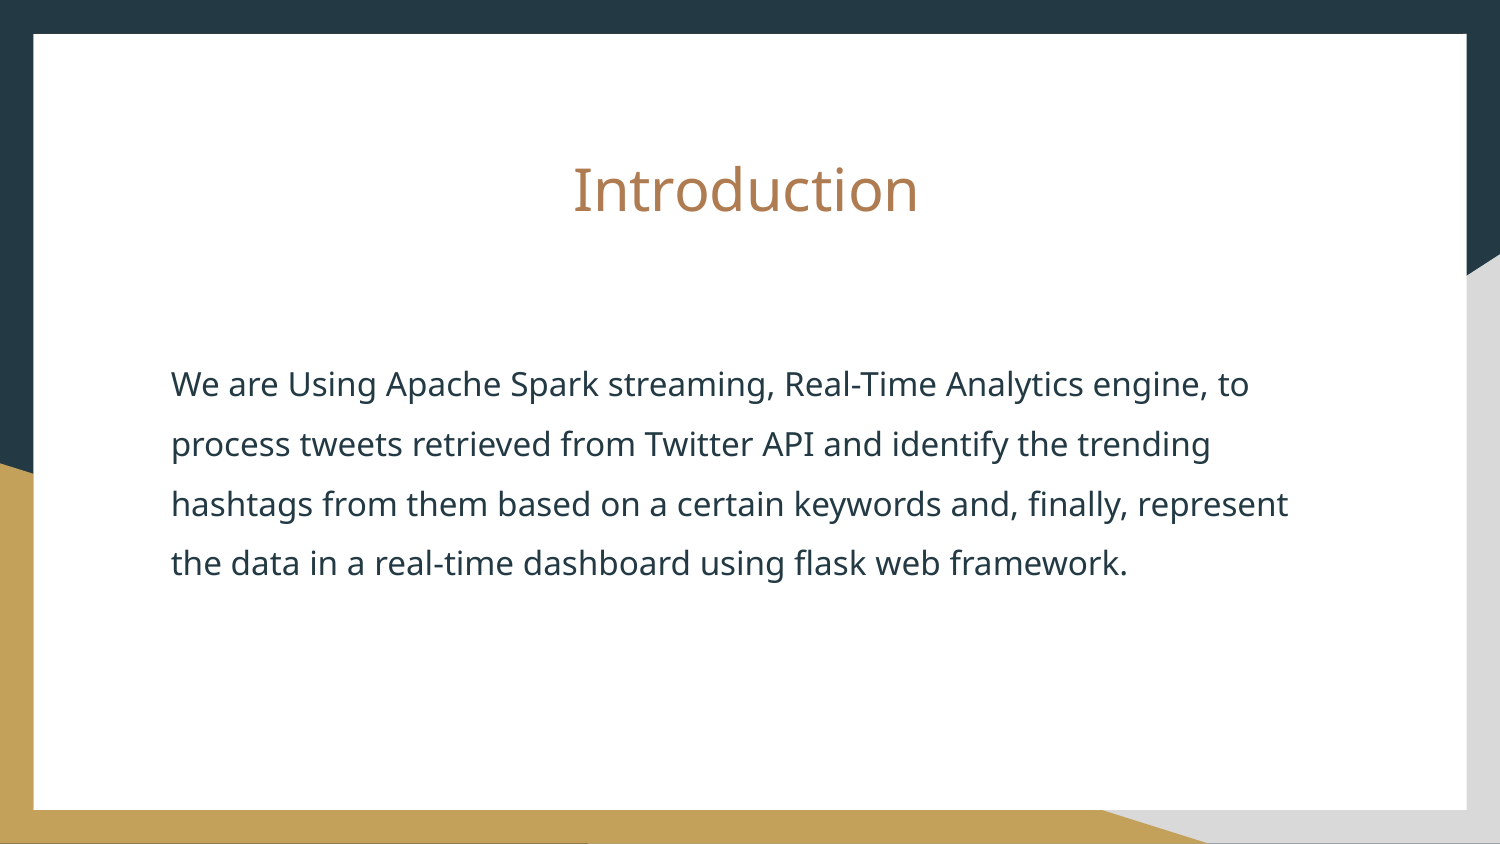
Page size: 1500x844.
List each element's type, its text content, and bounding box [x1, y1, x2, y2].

list We are Using Apache Spark streaming, Real-Time Analytics engine, to process tweets retrieved from Twitter API and identify the trending hashtags from them based on a certain keywords and, finally, represent the data in a real-time dashboard using flask web framework. [155, 327, 1345, 598]
title Introduction [558, 137, 942, 243]
